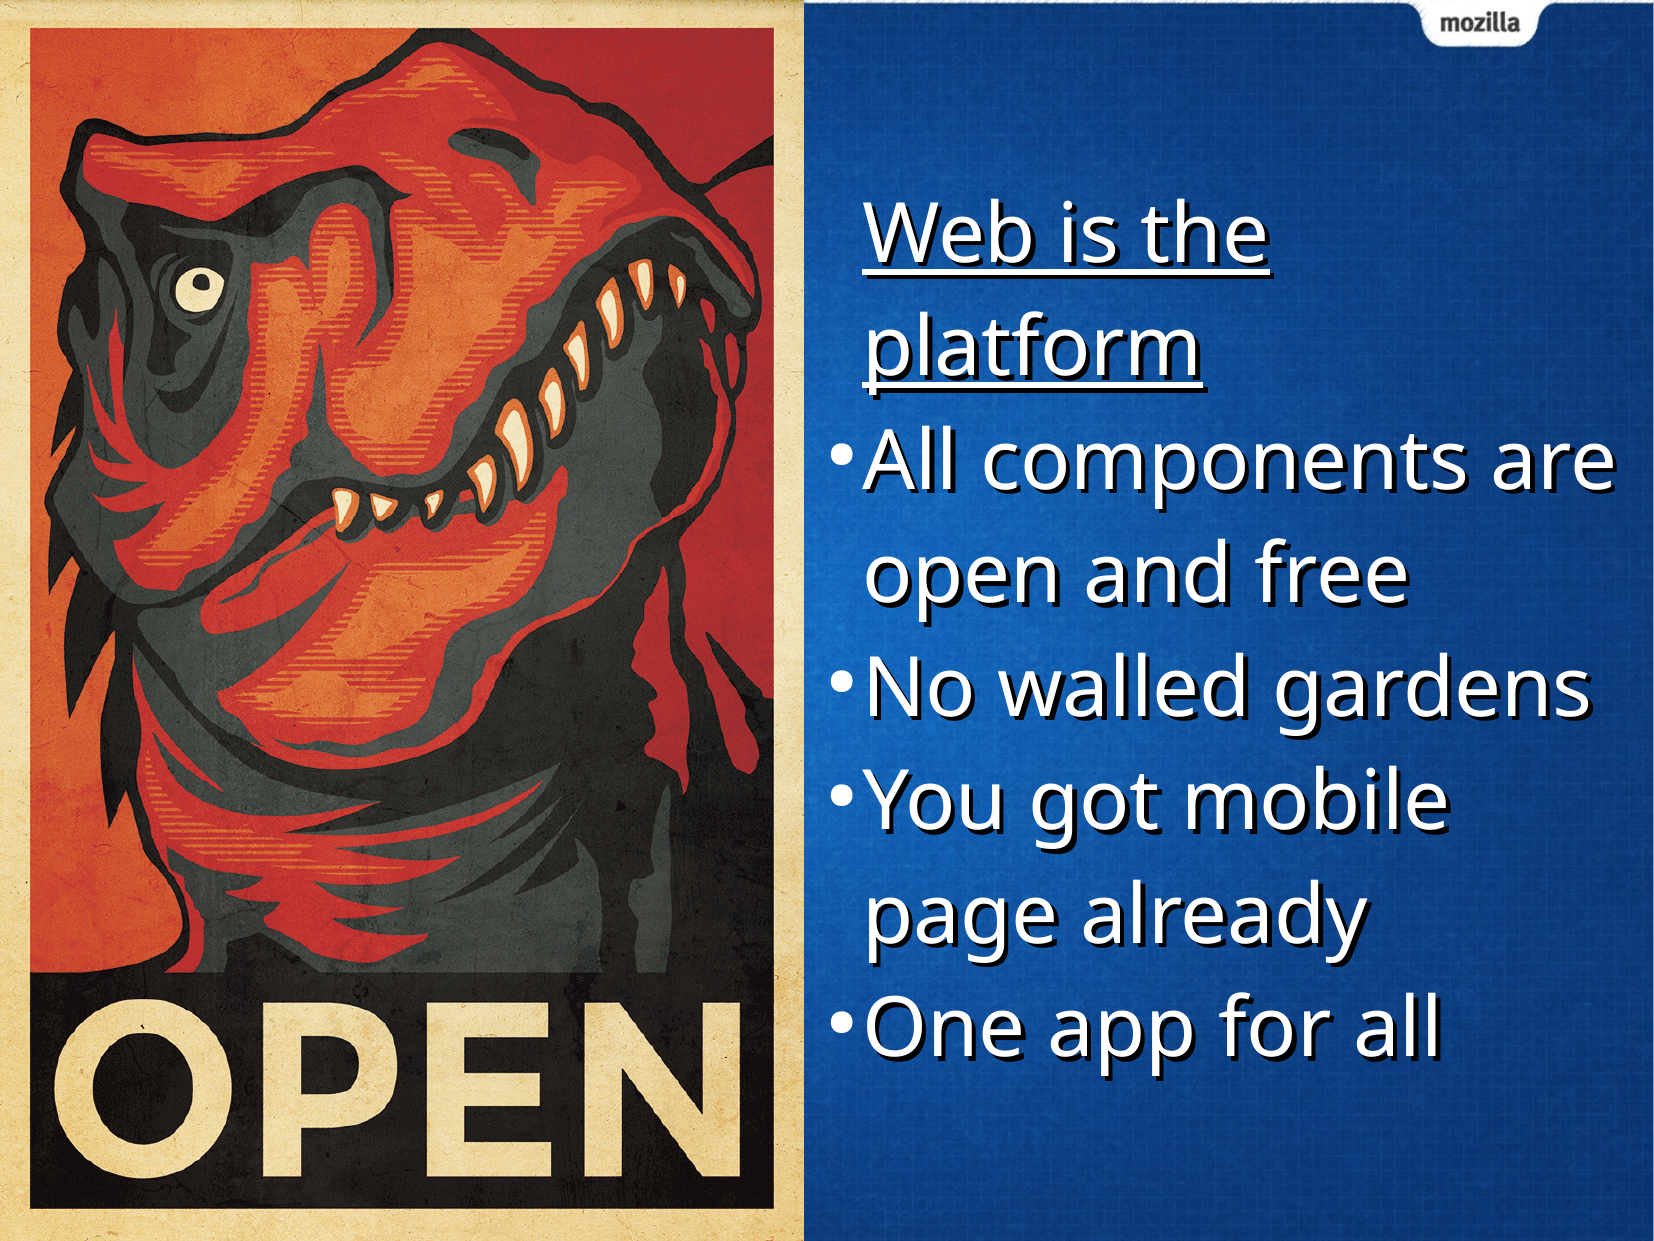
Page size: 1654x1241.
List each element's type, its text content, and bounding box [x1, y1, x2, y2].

picture [0, 0, 1654, 1241]
subtitle Web is the platform All components are open and free No walled gardens You got mobile page already One app for all [826, 49, 1630, 1205]
